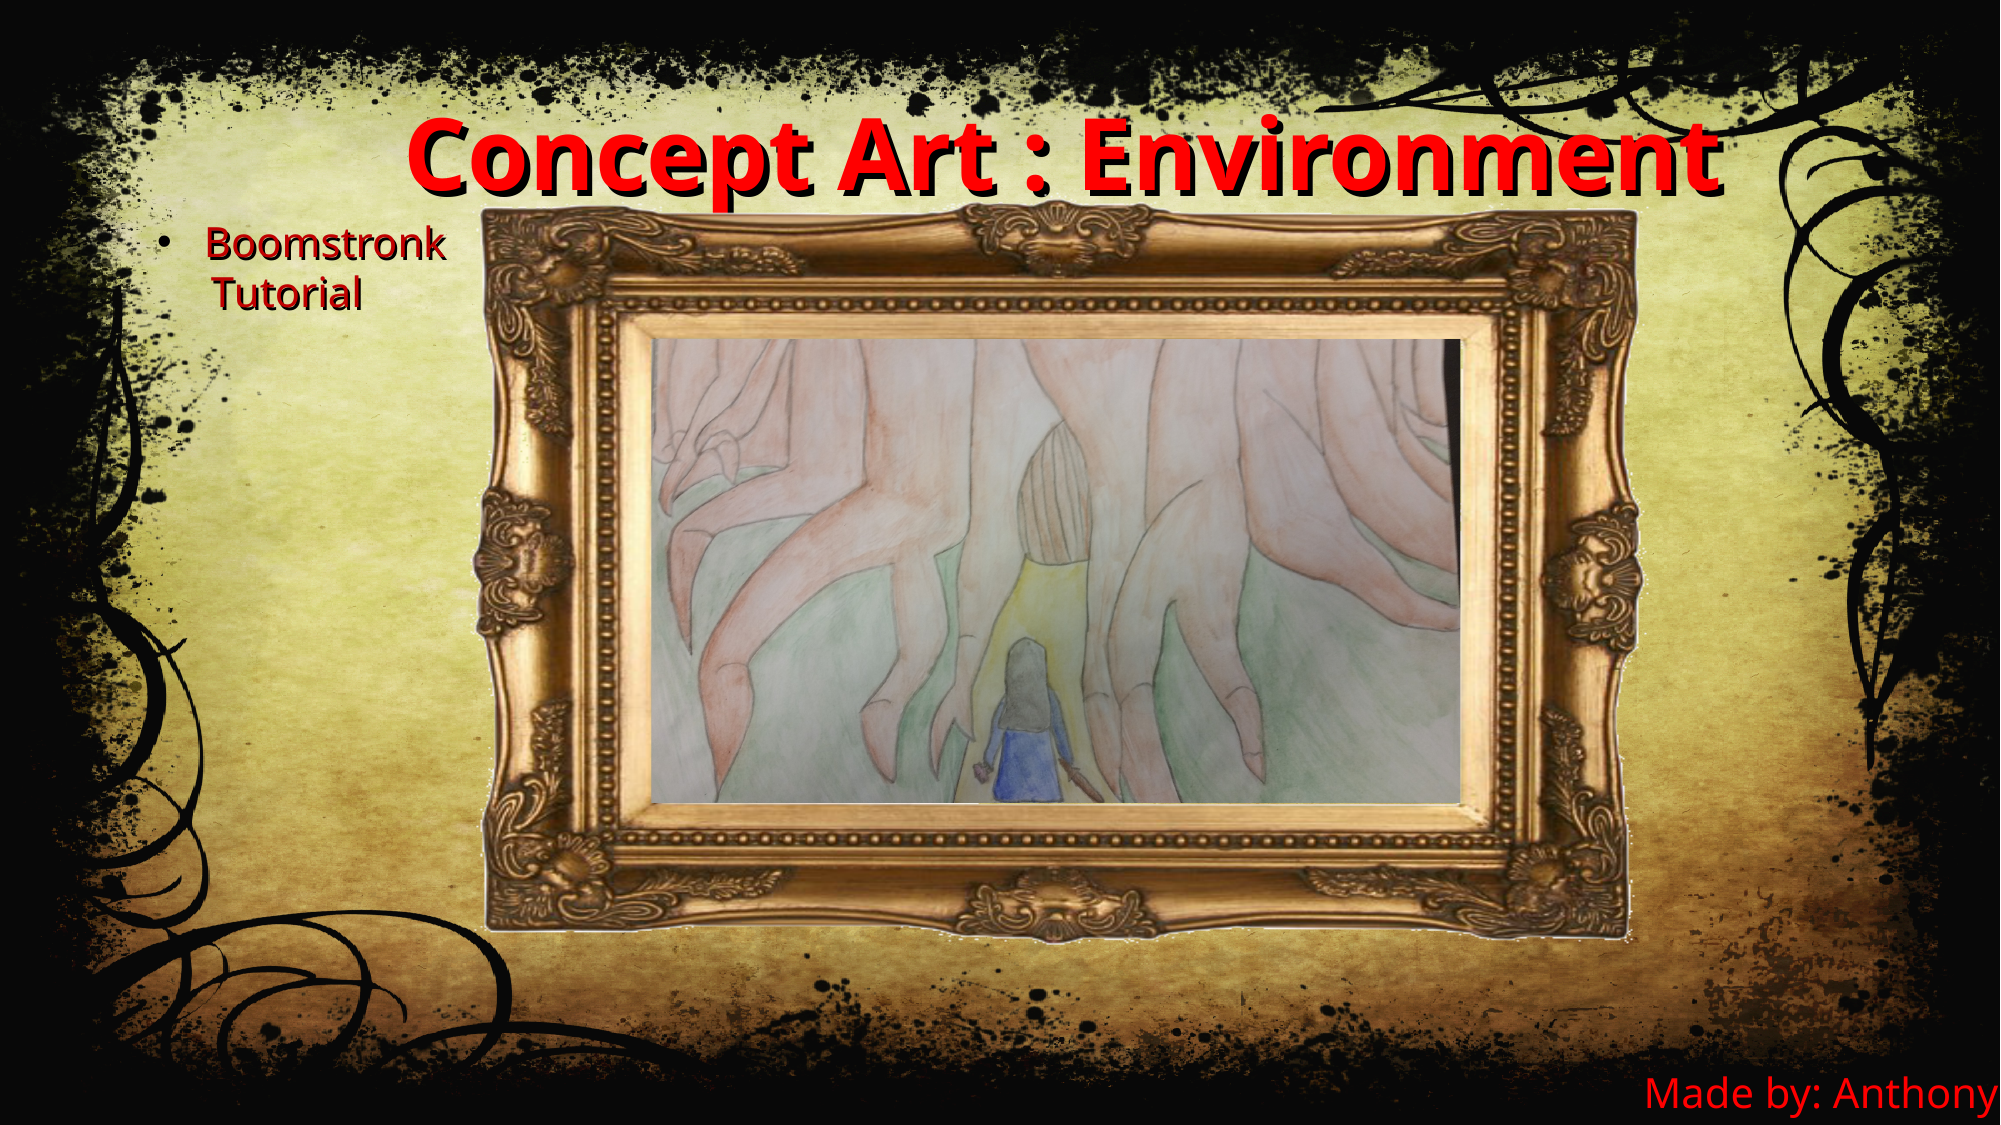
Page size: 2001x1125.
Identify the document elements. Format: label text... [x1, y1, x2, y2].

title Concept Art : Environment [142, 49, 1868, 267]
picture [455, 190, 1651, 948]
text_box Boomstronk Tutorial [142, 208, 574, 325]
text_box Made by: Anthony [1628, 1059, 2000, 1125]
